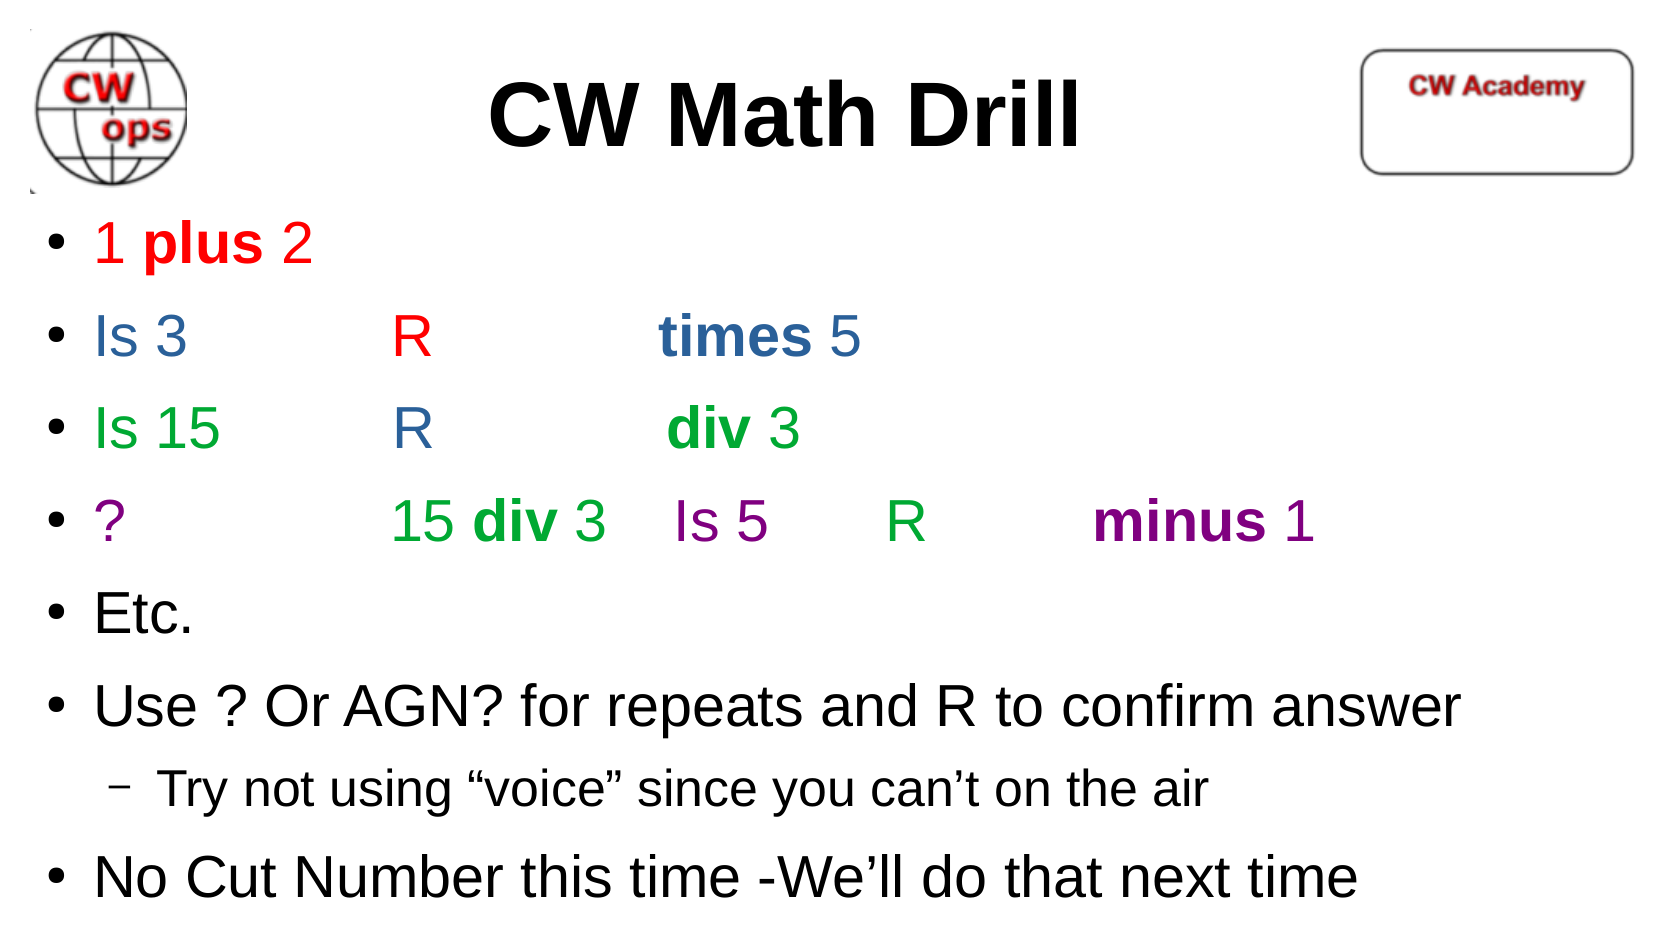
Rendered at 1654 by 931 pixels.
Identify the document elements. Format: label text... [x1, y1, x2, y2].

picture [1531, 37, 1640, 186]
title CW Math Drill [41, 37, 1531, 193]
picture [30, 29, 187, 194]
list 1 plus 2 Is 3 R times 5 Is 15 R div 3 ? 15 div 3 Is 5 R minus 1 Etc. Use ? Or AGN? for repeats and R to confirm answer Try not using “voice” since you can’t on the air No Cut Number this time -We’ll do that next time [30, 210, 1636, 912]
